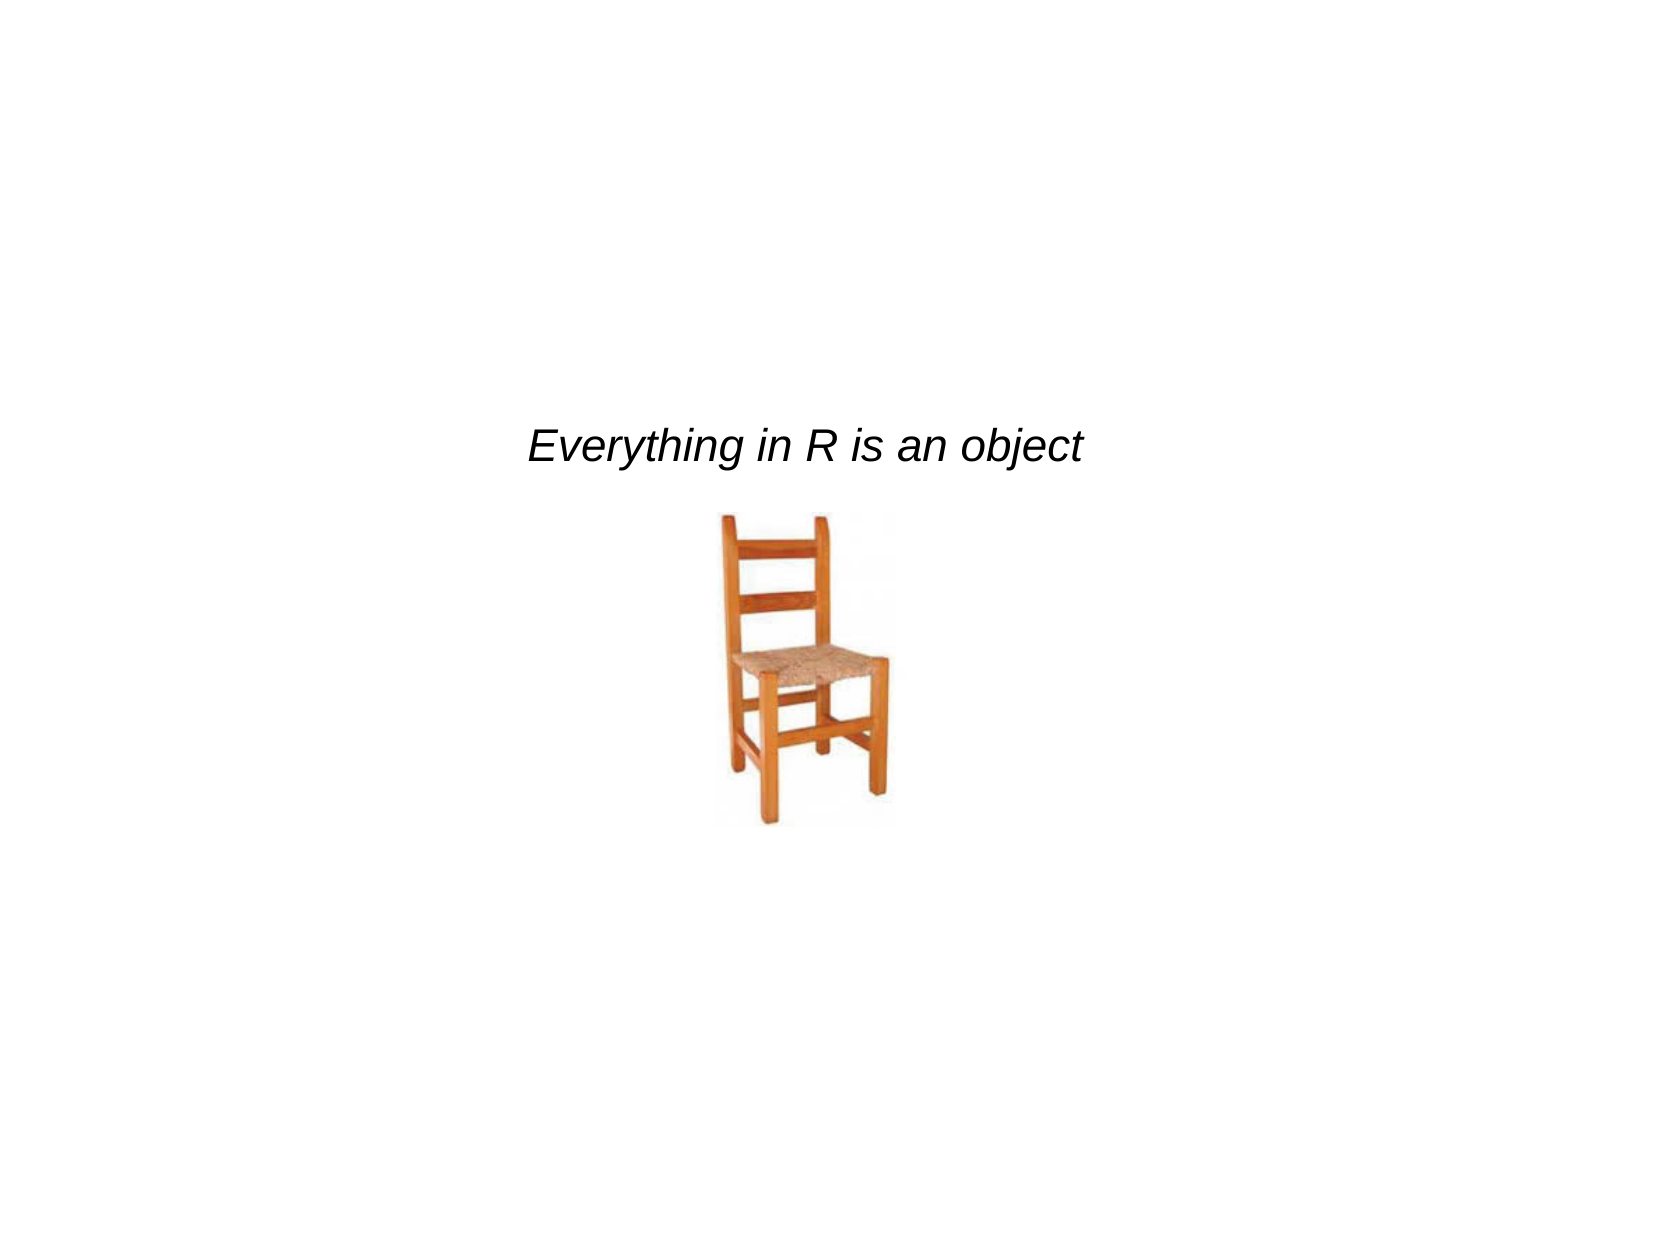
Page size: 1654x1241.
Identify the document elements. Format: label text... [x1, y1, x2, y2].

text_box Everything in R is an object [512, 412, 1099, 479]
picture [649, 512, 964, 827]
